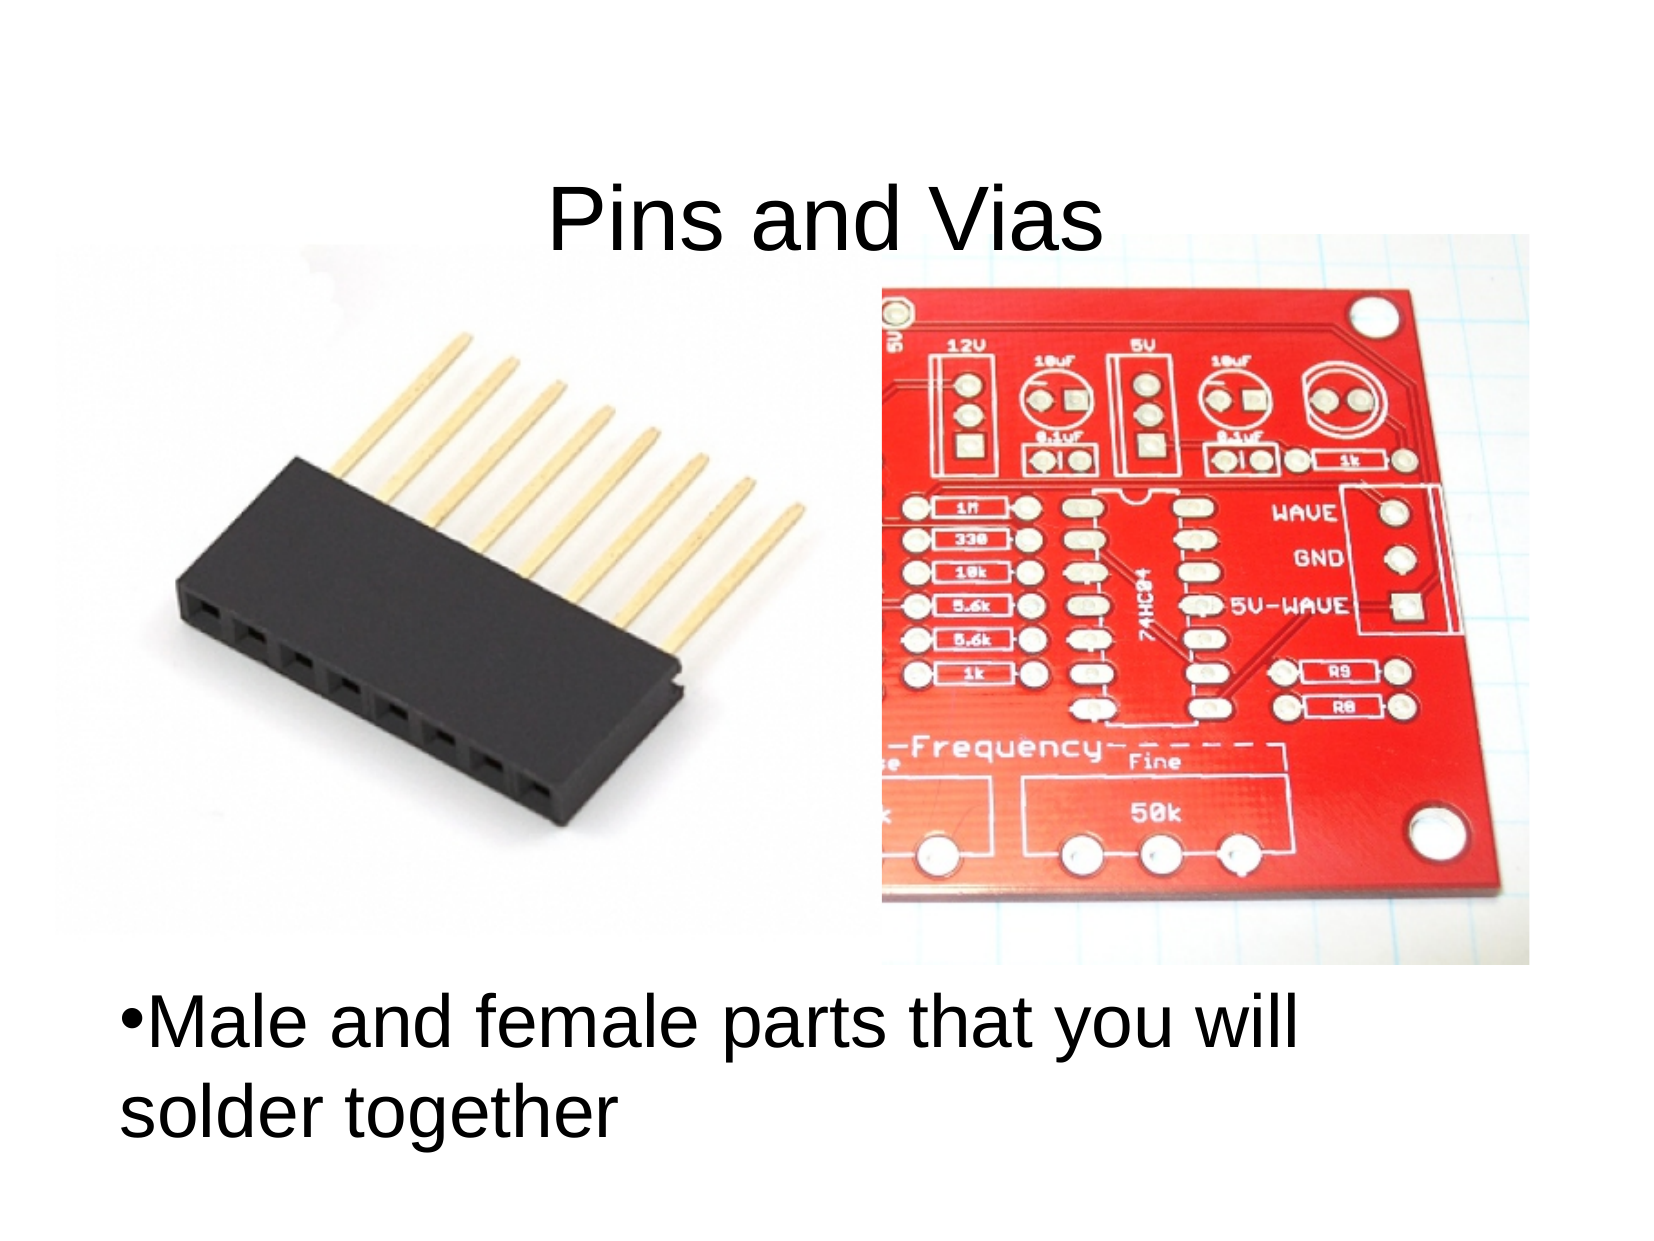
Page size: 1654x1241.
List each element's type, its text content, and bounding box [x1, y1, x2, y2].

picture [55, 165, 1530, 450]
title Pins and Vias [124, 110, 1530, 317]
list Male and female parts that you will solder together [30, 450, 1533, 1195]
